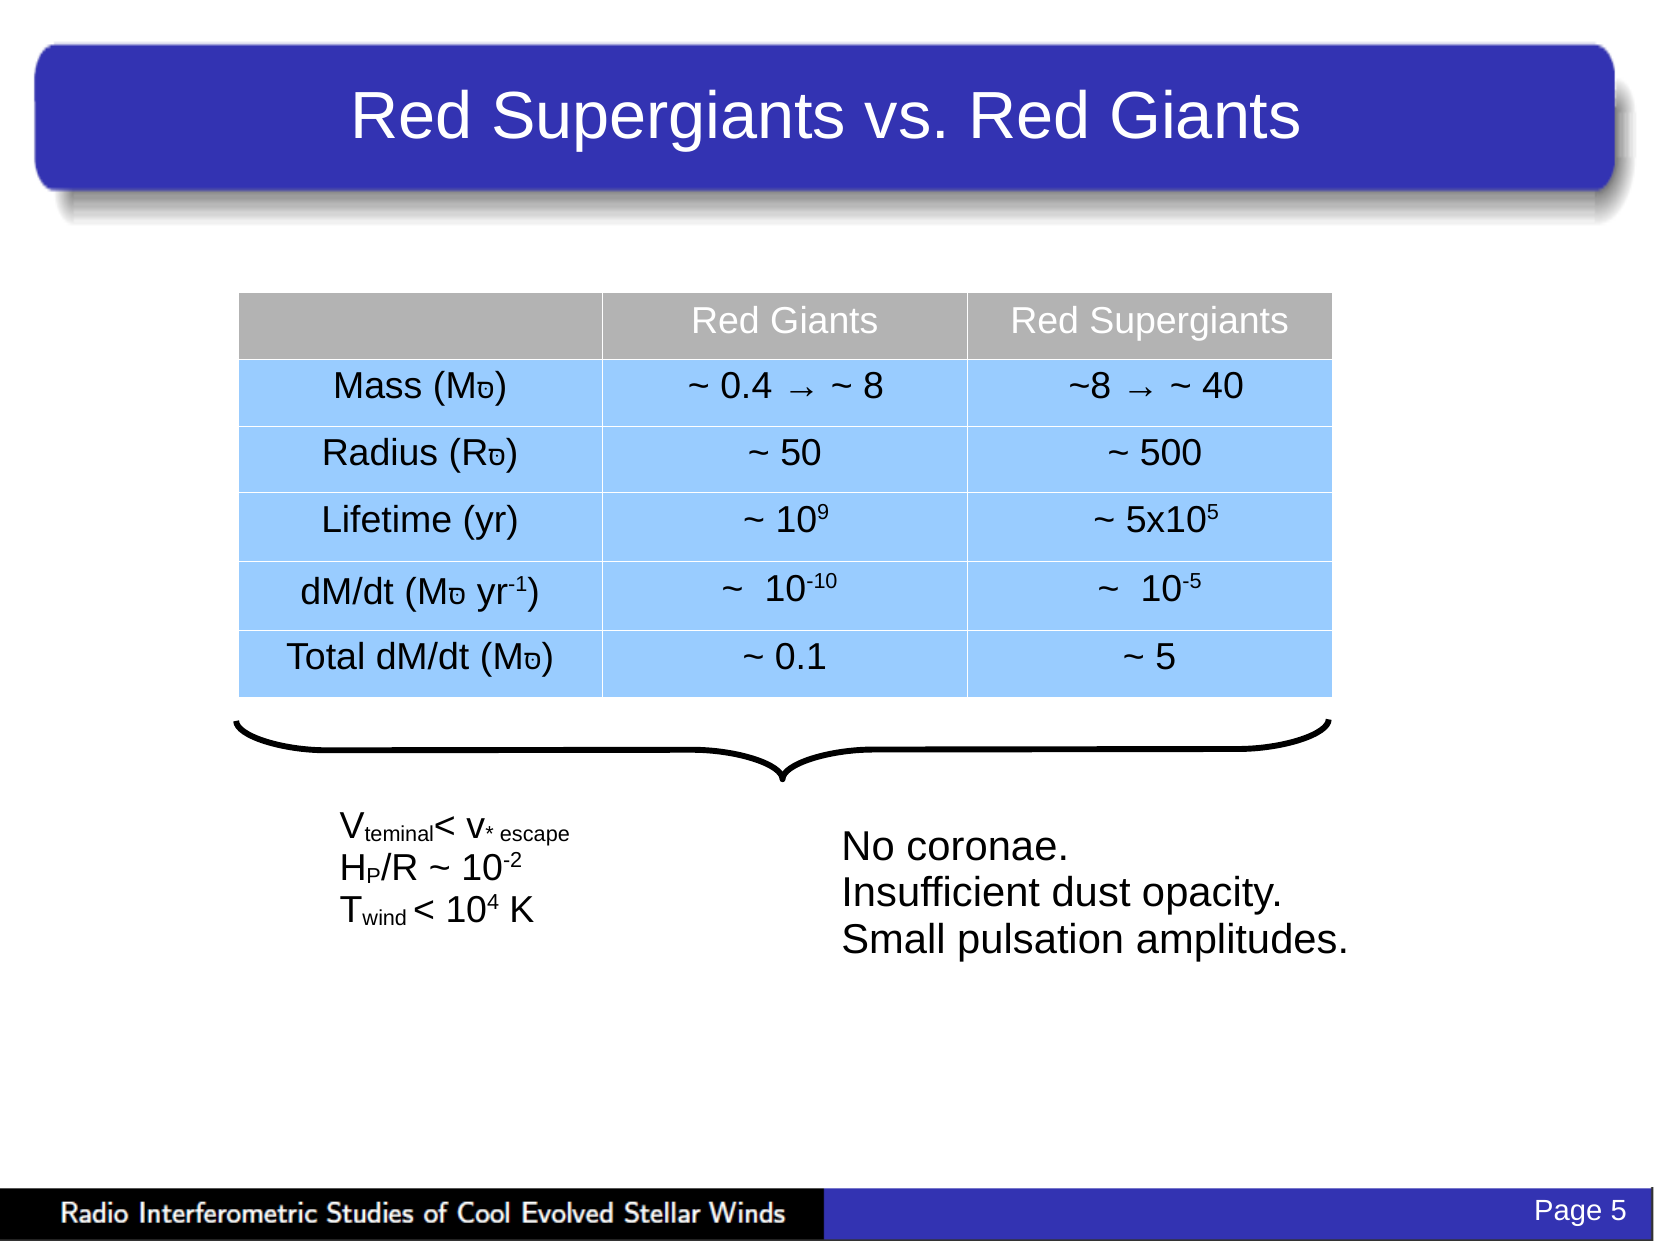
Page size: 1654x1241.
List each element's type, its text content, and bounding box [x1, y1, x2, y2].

table_cell ~ 10-10 [603, 562, 967, 630]
table_cell Mass (Mסּ) [239, 360, 602, 426]
table_cell Lifetime (yr) [239, 493, 602, 561]
table_cell ~ 500 [968, 427, 1332, 492]
table_header Red Supergiants [968, 293, 1332, 359]
table_cell ~ 5 [968, 631, 1332, 697]
text_box Page 5 [814, 1187, 1642, 1235]
text_box Vteminal< v* escape HP/R ~ 10-2 Twind < 104 K [324, 797, 680, 978]
table_cell ~ 10-5 [968, 562, 1332, 630]
table_header Red Giants [603, 293, 967, 359]
table_cell ~ 50 [603, 427, 967, 492]
table_cell ~ 0.1 [603, 631, 967, 697]
table_cell dM/dt (Mסּ yr-1) [239, 562, 602, 630]
table_header [239, 293, 602, 359]
table_cell ~ 0.4 → ~ 8 [603, 360, 967, 426]
text_box No coronae. Insufficient dust opacity. Small pulsation amplitudes. [826, 814, 1388, 1022]
table_cell Total dM/dt (Mסּ) [239, 631, 602, 697]
picture [0, 1187, 1654, 1241]
table_cell Radius (Rסּ) [239, 427, 602, 492]
picture [23, 29, 1648, 237]
table_cell ~ 5x105 [968, 493, 1332, 561]
text_box Red Supergiants vs. Red Giants [59, 70, 1595, 189]
table_cell ~8 → ~ 40 [968, 360, 1332, 426]
table_cell ~ 109 [603, 493, 967, 561]
